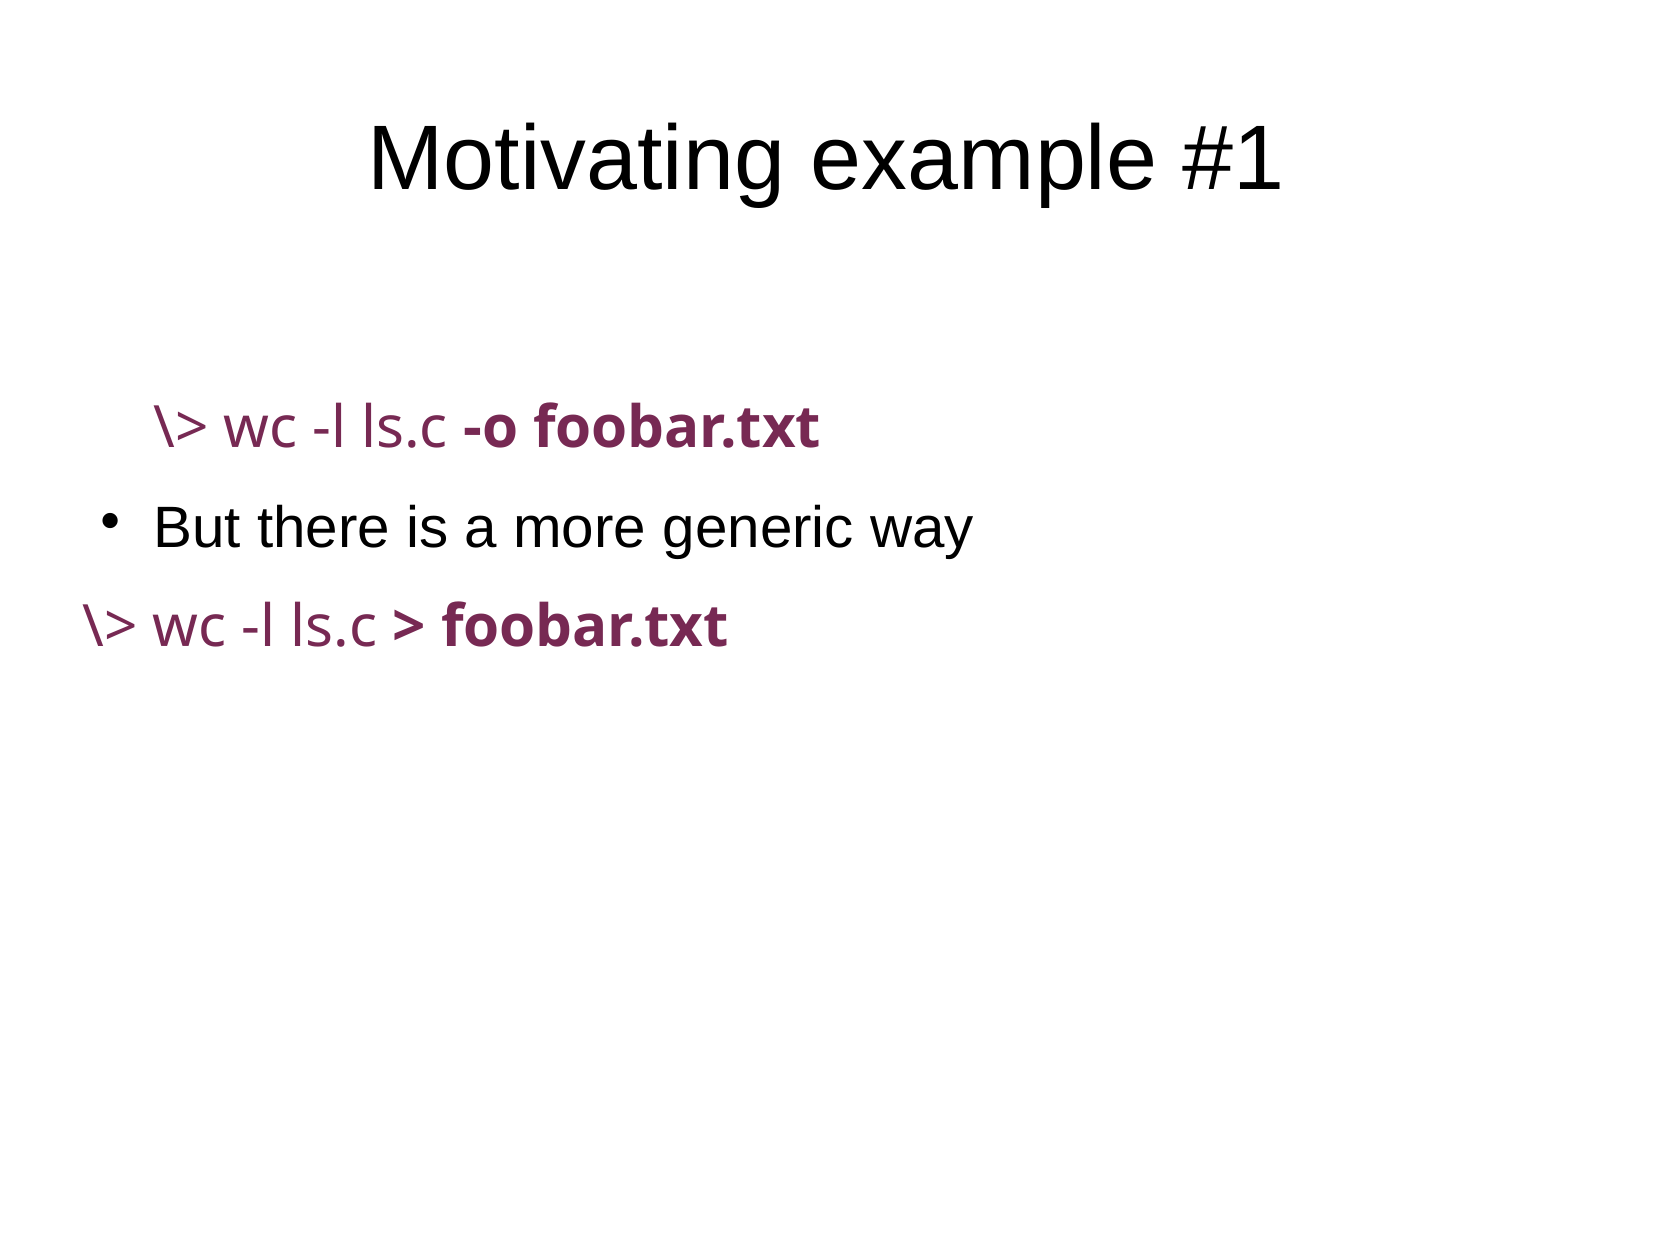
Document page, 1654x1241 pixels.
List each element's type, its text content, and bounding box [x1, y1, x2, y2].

list \> wc -l ls.c -o foobar.txt But there is a more generic way \> wc -l ls.c > foobar.txt [82, 290, 1571, 1200]
title Motivating example #1 [82, 49, 1571, 257]
